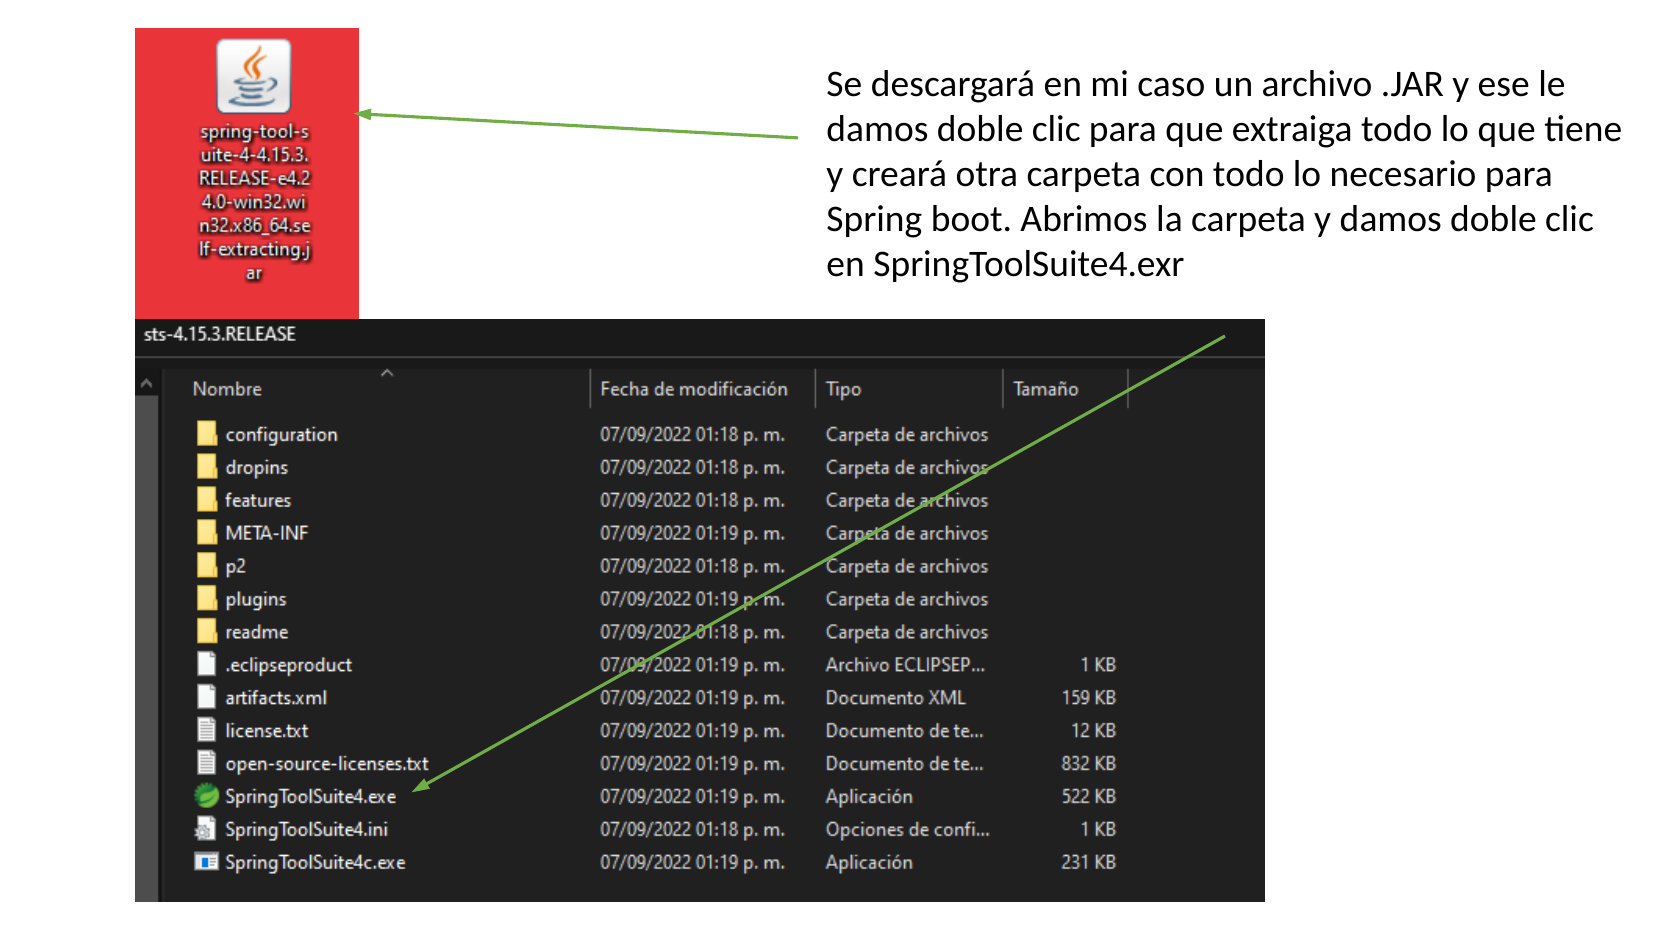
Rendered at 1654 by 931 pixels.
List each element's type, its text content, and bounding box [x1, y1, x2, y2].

text_box Se descargará en mi caso un archivo .JAR y ese le damos doble clic para que extraiga todo lo que tiene y creará otra carpeta con todo lo necesario para Spring boot. Abrimos la carpeta y damos doble clic en SpringToolSuite4.exr [811, 50, 1639, 337]
picture [135, 28, 1265, 902]
